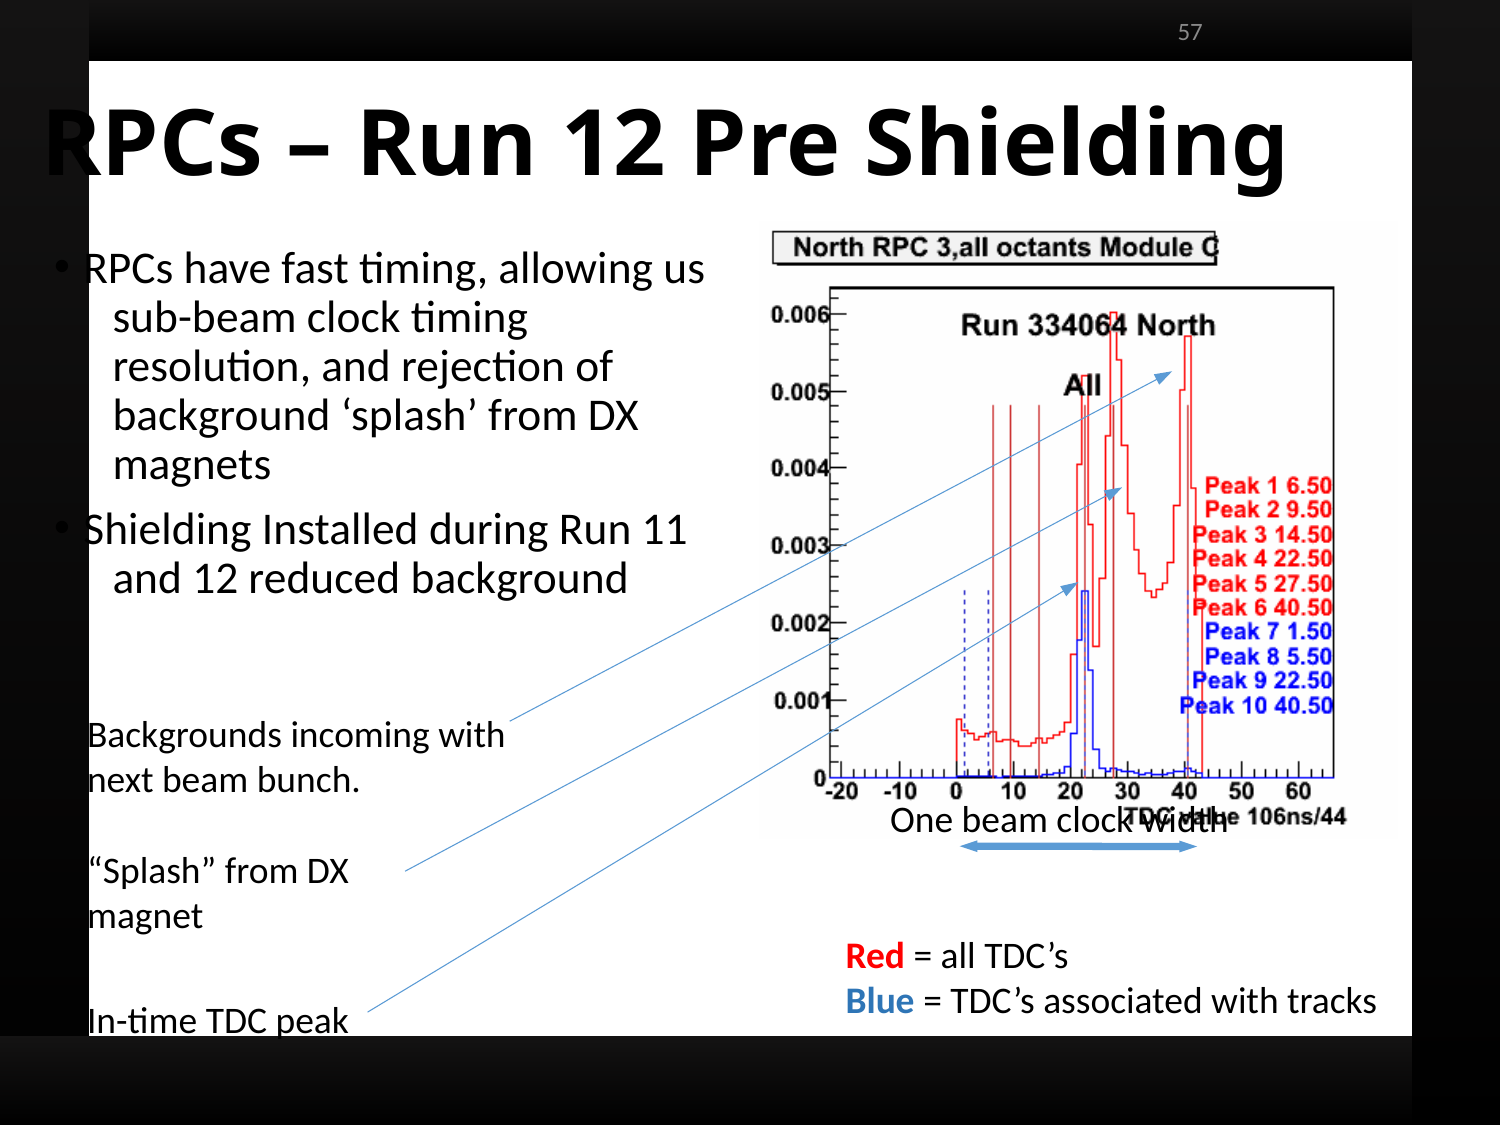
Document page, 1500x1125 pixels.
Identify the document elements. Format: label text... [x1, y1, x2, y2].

title RPCs – Run 12 Pre Shielding [26, 71, 1482, 222]
text_box Backgrounds incoming with next beam bunch. [72, 701, 535, 808]
list RPCs have fast timing, allowing us sub-beam clock timing resolution, and rejection of background ‘splash’ from DX magnets Shielding Installed during Run 11 and 12 reduced background [39, 236, 728, 618]
text_box Red = all TDC’s Blue = TDC’s associated with tracks [830, 924, 1398, 1031]
text_box In-time TDC peak [72, 988, 368, 1049]
text_box “Splash” from DX magnet [72, 838, 368, 945]
text_box One beam clock width [875, 787, 1301, 849]
picture [759, 221, 1398, 839]
slide_number 57 [1162, 0, 1500, 61]
